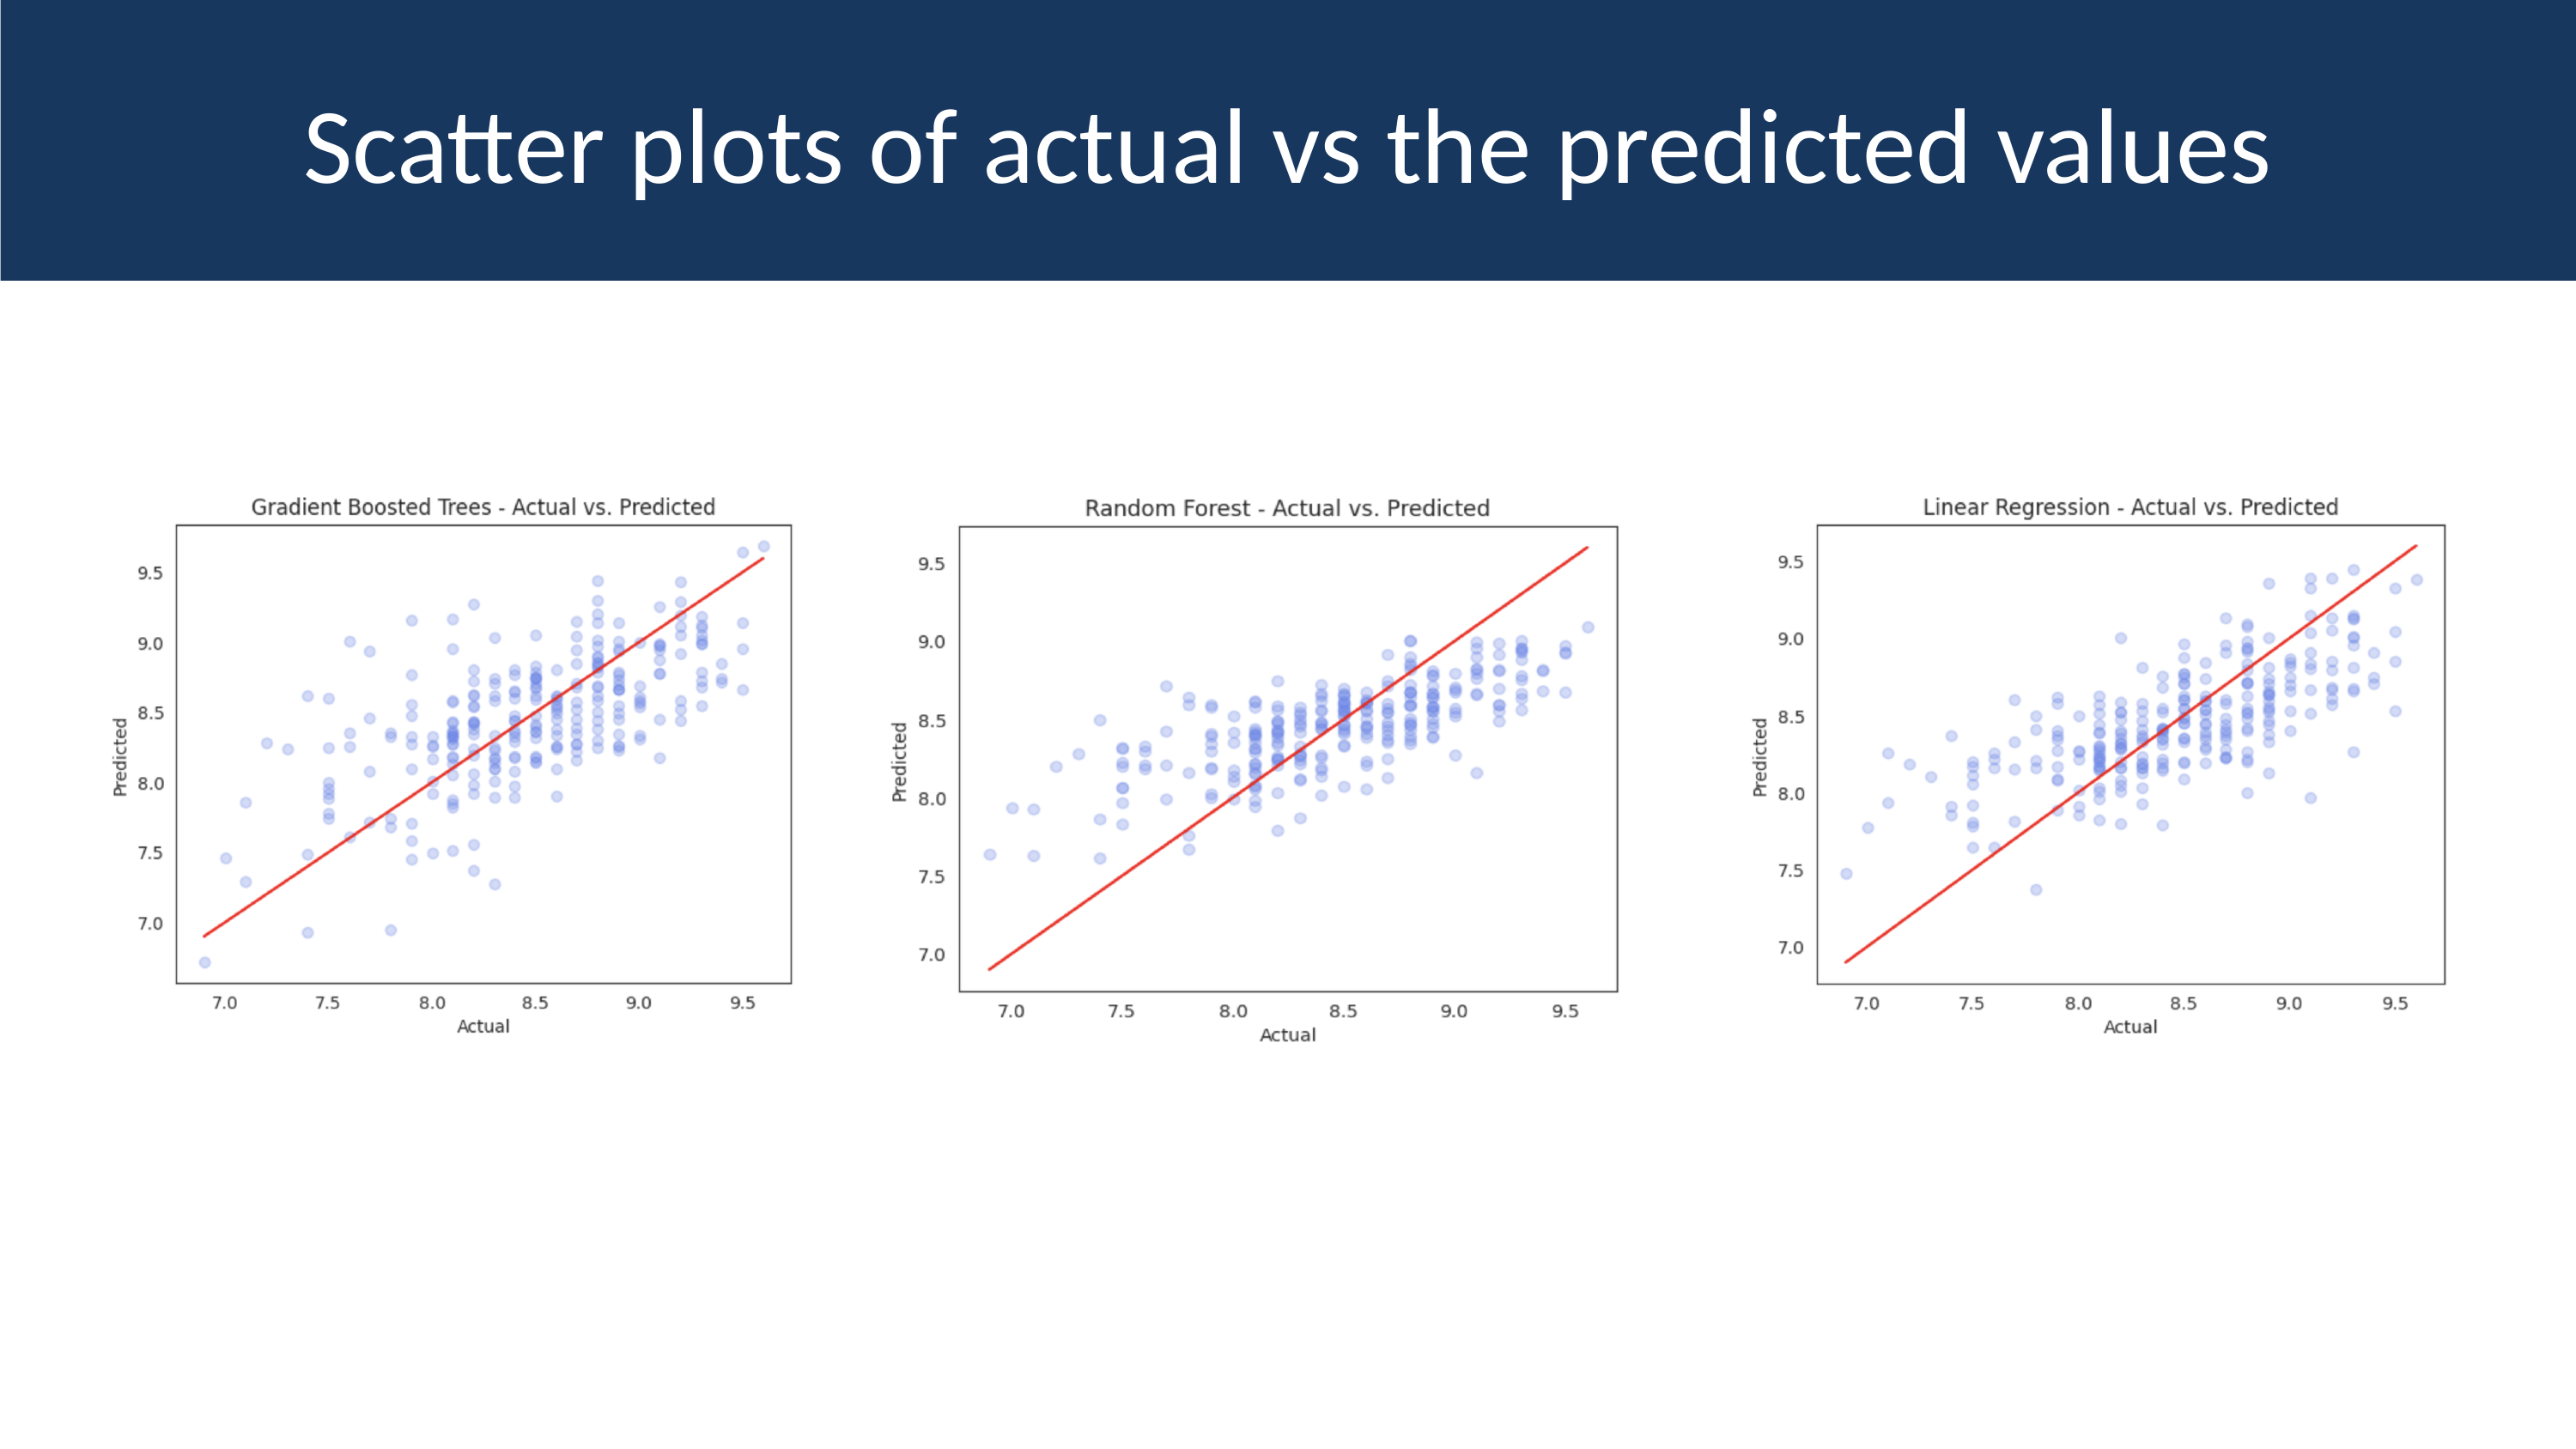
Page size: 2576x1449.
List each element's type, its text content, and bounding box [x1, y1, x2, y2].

picture [1746, 484, 2478, 1046]
text_box Scatter plots of actual vs the predicted values [0, 0, 2576, 281]
picture [92, 484, 823, 1046]
picture [872, 488, 1647, 1047]
